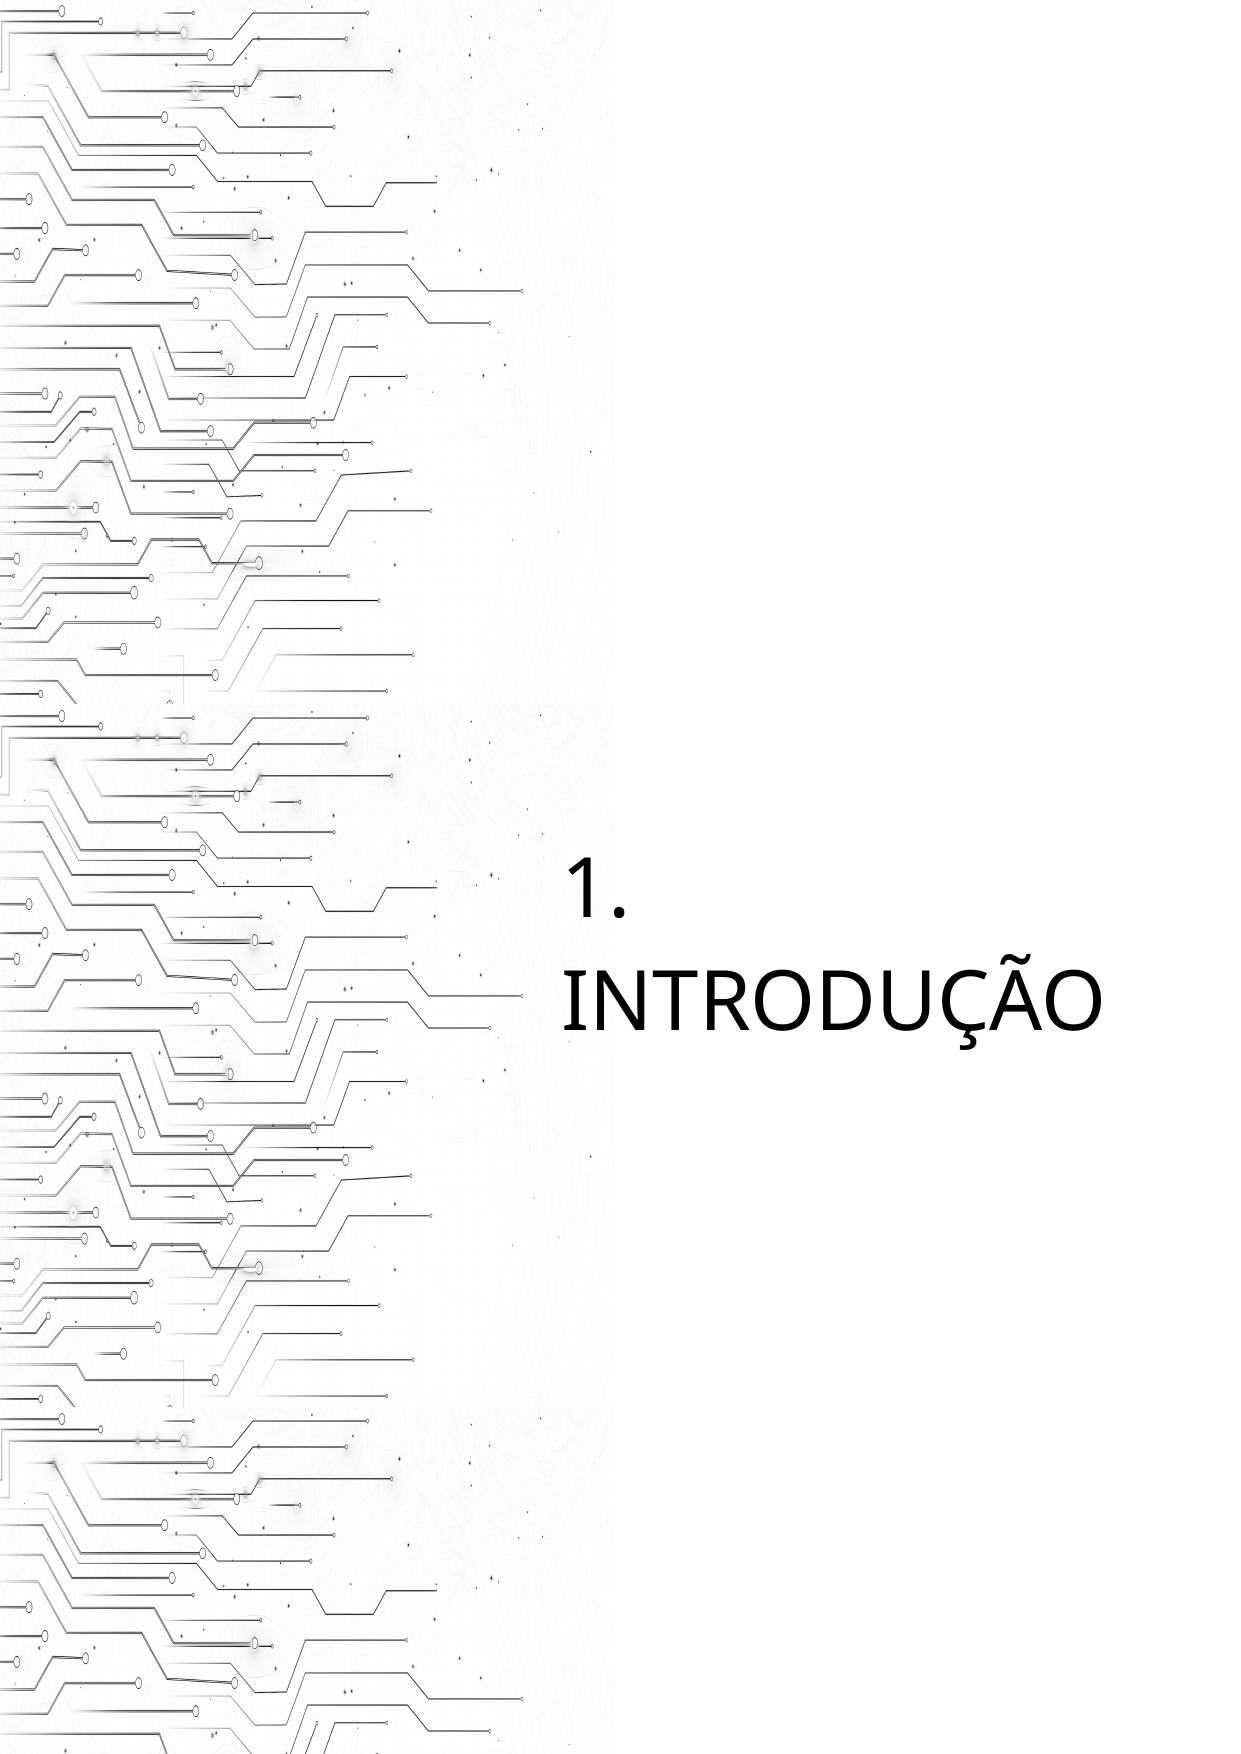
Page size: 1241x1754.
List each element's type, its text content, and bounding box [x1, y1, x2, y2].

picture [0, 0, 615, 1754]
text_box 1. INTRODUÇÃO [546, 820, 1182, 934]
